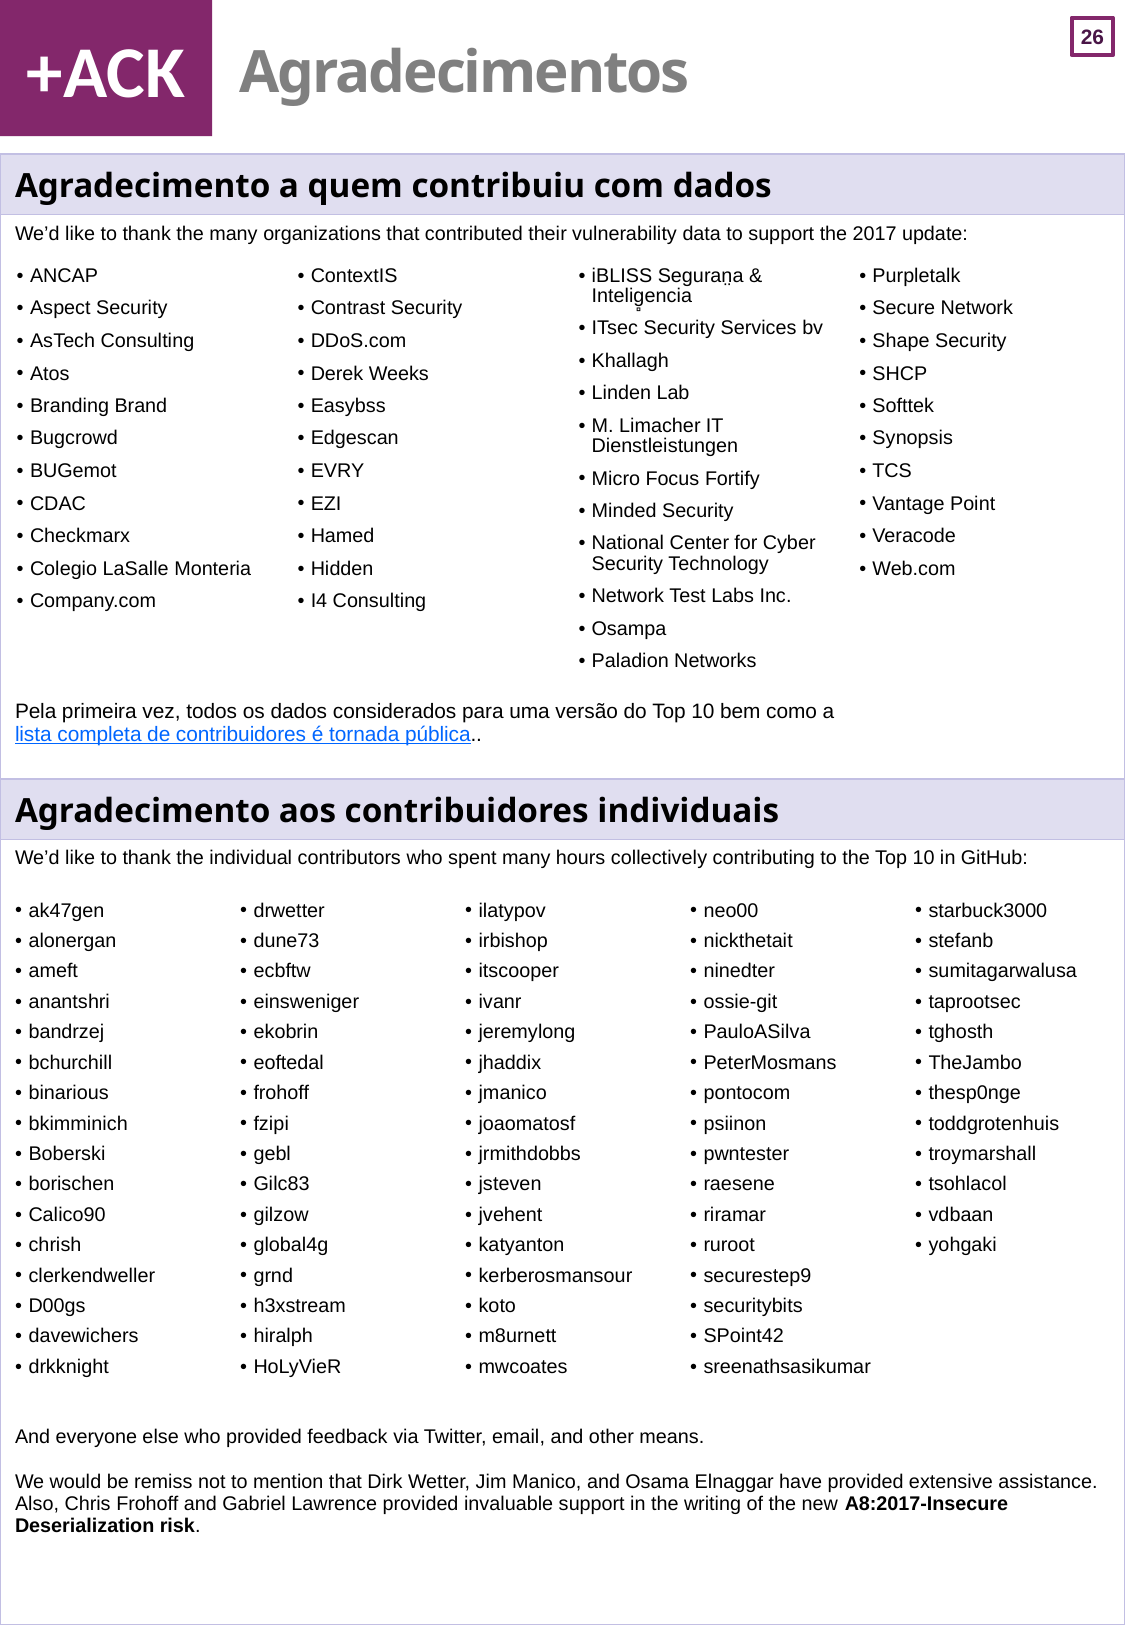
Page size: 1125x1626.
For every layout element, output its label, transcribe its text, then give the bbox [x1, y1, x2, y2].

text_box +ACK [0, 0, 213, 137]
table_header drwetter dune73 ecbftw einsweniger ekobrin eoftedal frohoff fzipi gebl Gilc83 gilzow global4g grnd h3xstream hiralph HoLyVieR [225, 894, 450, 1406]
table_cell We’d like to thank the many organizations that contributed their vulnerability data to support the 2017 update: Pela primeira vez, todos os dados considerados para uma versão do Top 10 bem como a lista completa de contribuidores é tornada pública.. [1, 215, 1124, 778]
table_cell Agradecimento aos contribuidores individuais [1, 780, 1124, 839]
table_header starbuck3000 stefanb sumitagarwalusa taprootsec tghosth TheJambo thesp0nge toddgrotenhuis troymarshall tsohlacol vdbaan yohgaki [900, 894, 1125, 1406]
table_cell We’d like to thank the individual contributors who spent many hours collectively contributing to the Top 10 in GitHub: And everyone else who provided feedback via Twitter, email, and other means. We would be remiss not to mention that Dirk Wetter, Jim Manico, and Osama Elnaggar have provided extensive assistance. Also, Chris Frohoff and Gabriel Lawrence provided invaluable support in the writing of the new A8:2017-Insecure Deserialization risk. [1, 1406, 1124, 1624]
table_header ak47gen alonergan ameft anantshri bandrzej bchurchill binarious bkimminich Boberski borischen Calico90 chrish clerkendweller D00gs davewichers drkknight [0, 894, 225, 1406]
table_header Agradecimento a quem contribuiu com dados [1, 155, 1124, 214]
table_header ilatypov irbishop itscooper ivanr jeremylong jhaddix jmanico joaomatosf jrmithdobbs jsteven jvehent katyanton kerberosmansour koto m8urnett mwcoates [450, 894, 675, 1406]
table_header neo00 nickthetait ninedter ossie-git PauloASilva PeterMosmans pontocom psiinon pwntester raesene riramar ruroot securestep9 securitybits SPoint42 sreenathsasikumar [675, 894, 900, 1406]
text_box Agradecimentos [224, 12, 1125, 134]
table_cell We’d like to thank the individual contributors who spent many hours collectively contributing to the Top 10 in GitHub: And everyone else who provided feedback via Twitter, email, and other means. We would be remiss not to mention that Dirk Wetter, Jim Manico, and Osama Elnaggar have provided extensive assistance. Also, Chris Frohoff and Gabriel Lawrence provided invaluable support in the writing of the new A8:2017-Insecure Deserialization risk. [1, 840, 1124, 894]
